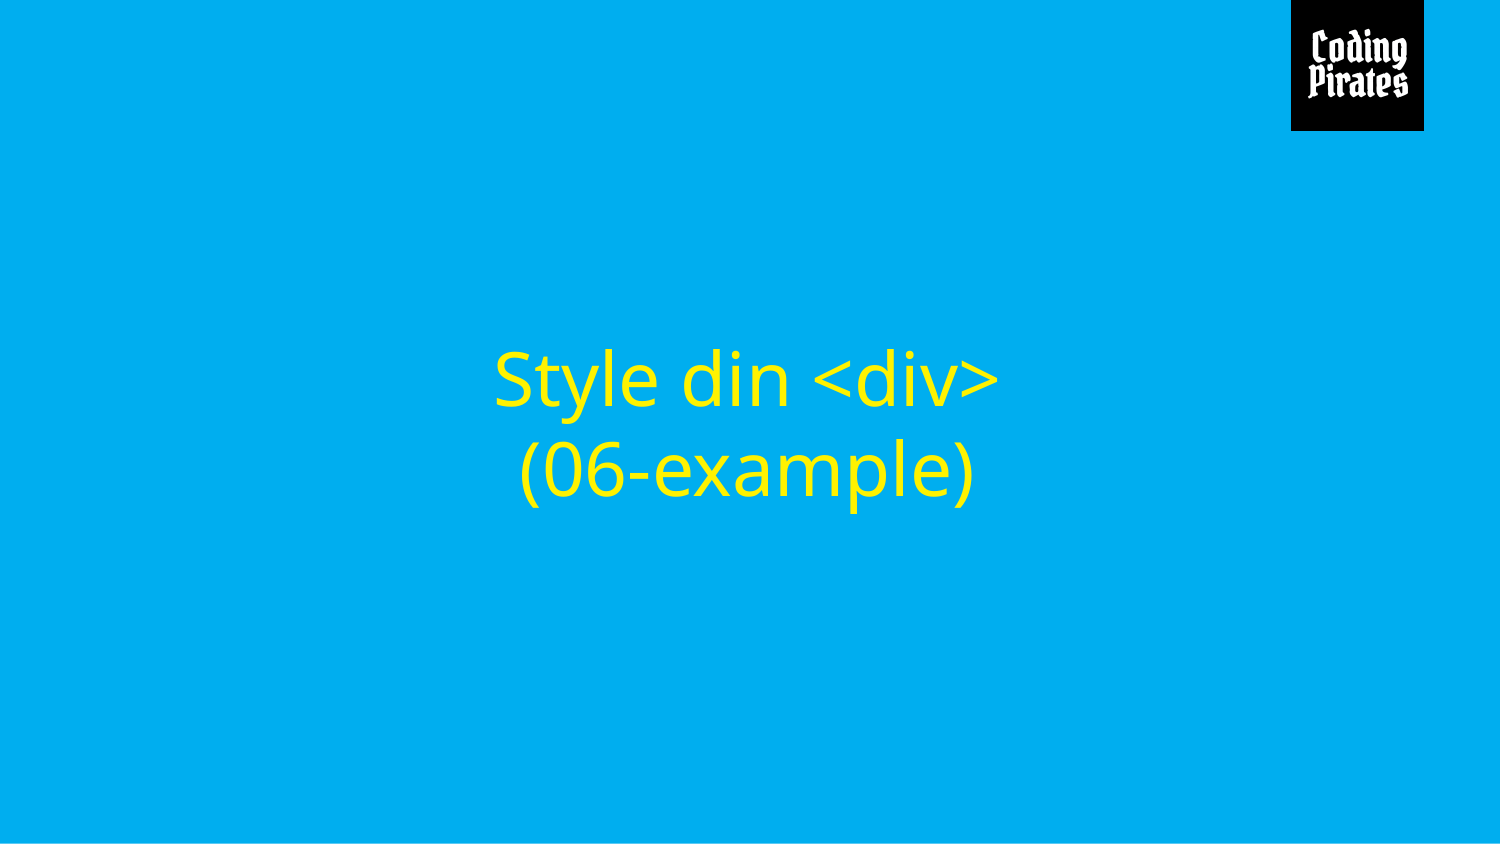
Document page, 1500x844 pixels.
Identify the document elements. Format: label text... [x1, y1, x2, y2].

title Style din <div> (06-example) [5, 352, 1490, 491]
picture [1292, 0, 1423, 130]
